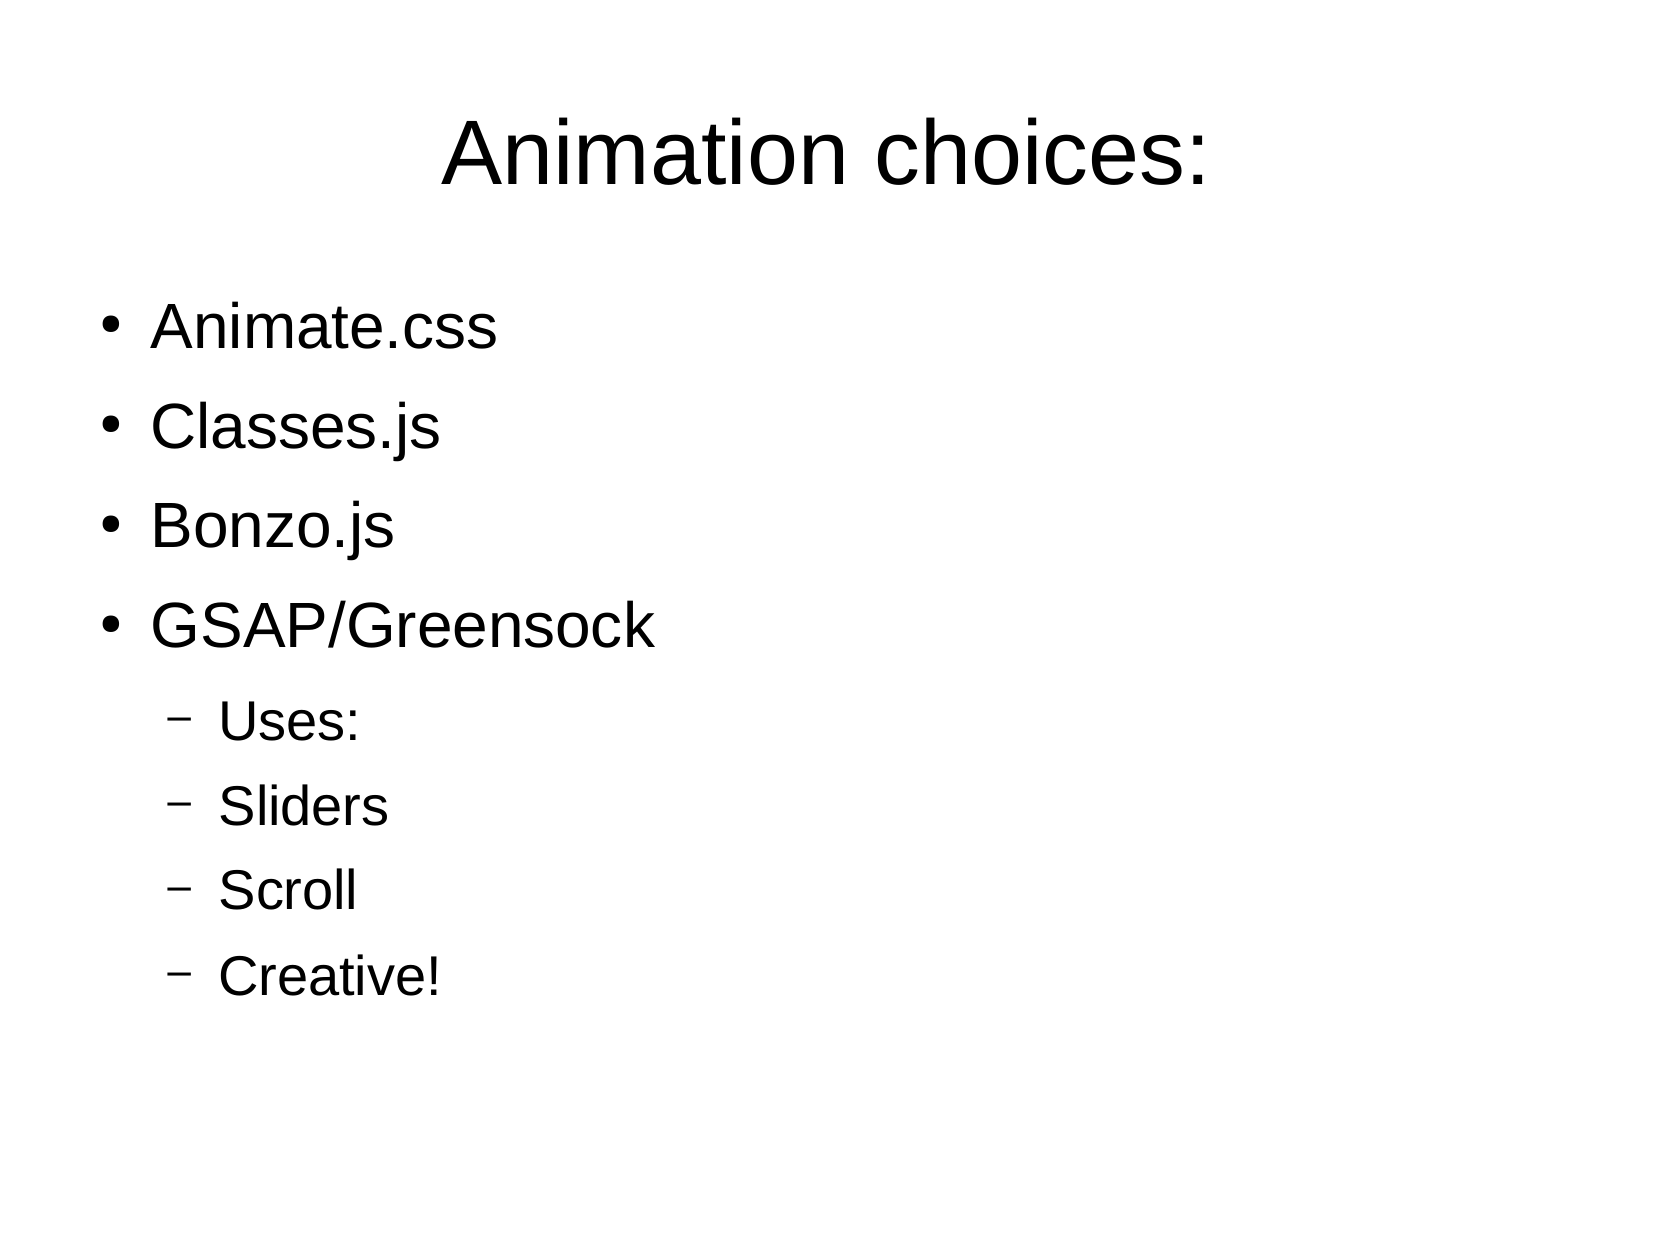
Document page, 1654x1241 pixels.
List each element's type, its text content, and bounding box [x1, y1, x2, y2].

title Animation choices: [82, 49, 1571, 257]
list Animate.css Classes.js Bonzo.js GSAP/Greensock Uses: Sliders Scroll Creative! [82, 290, 1571, 1010]
